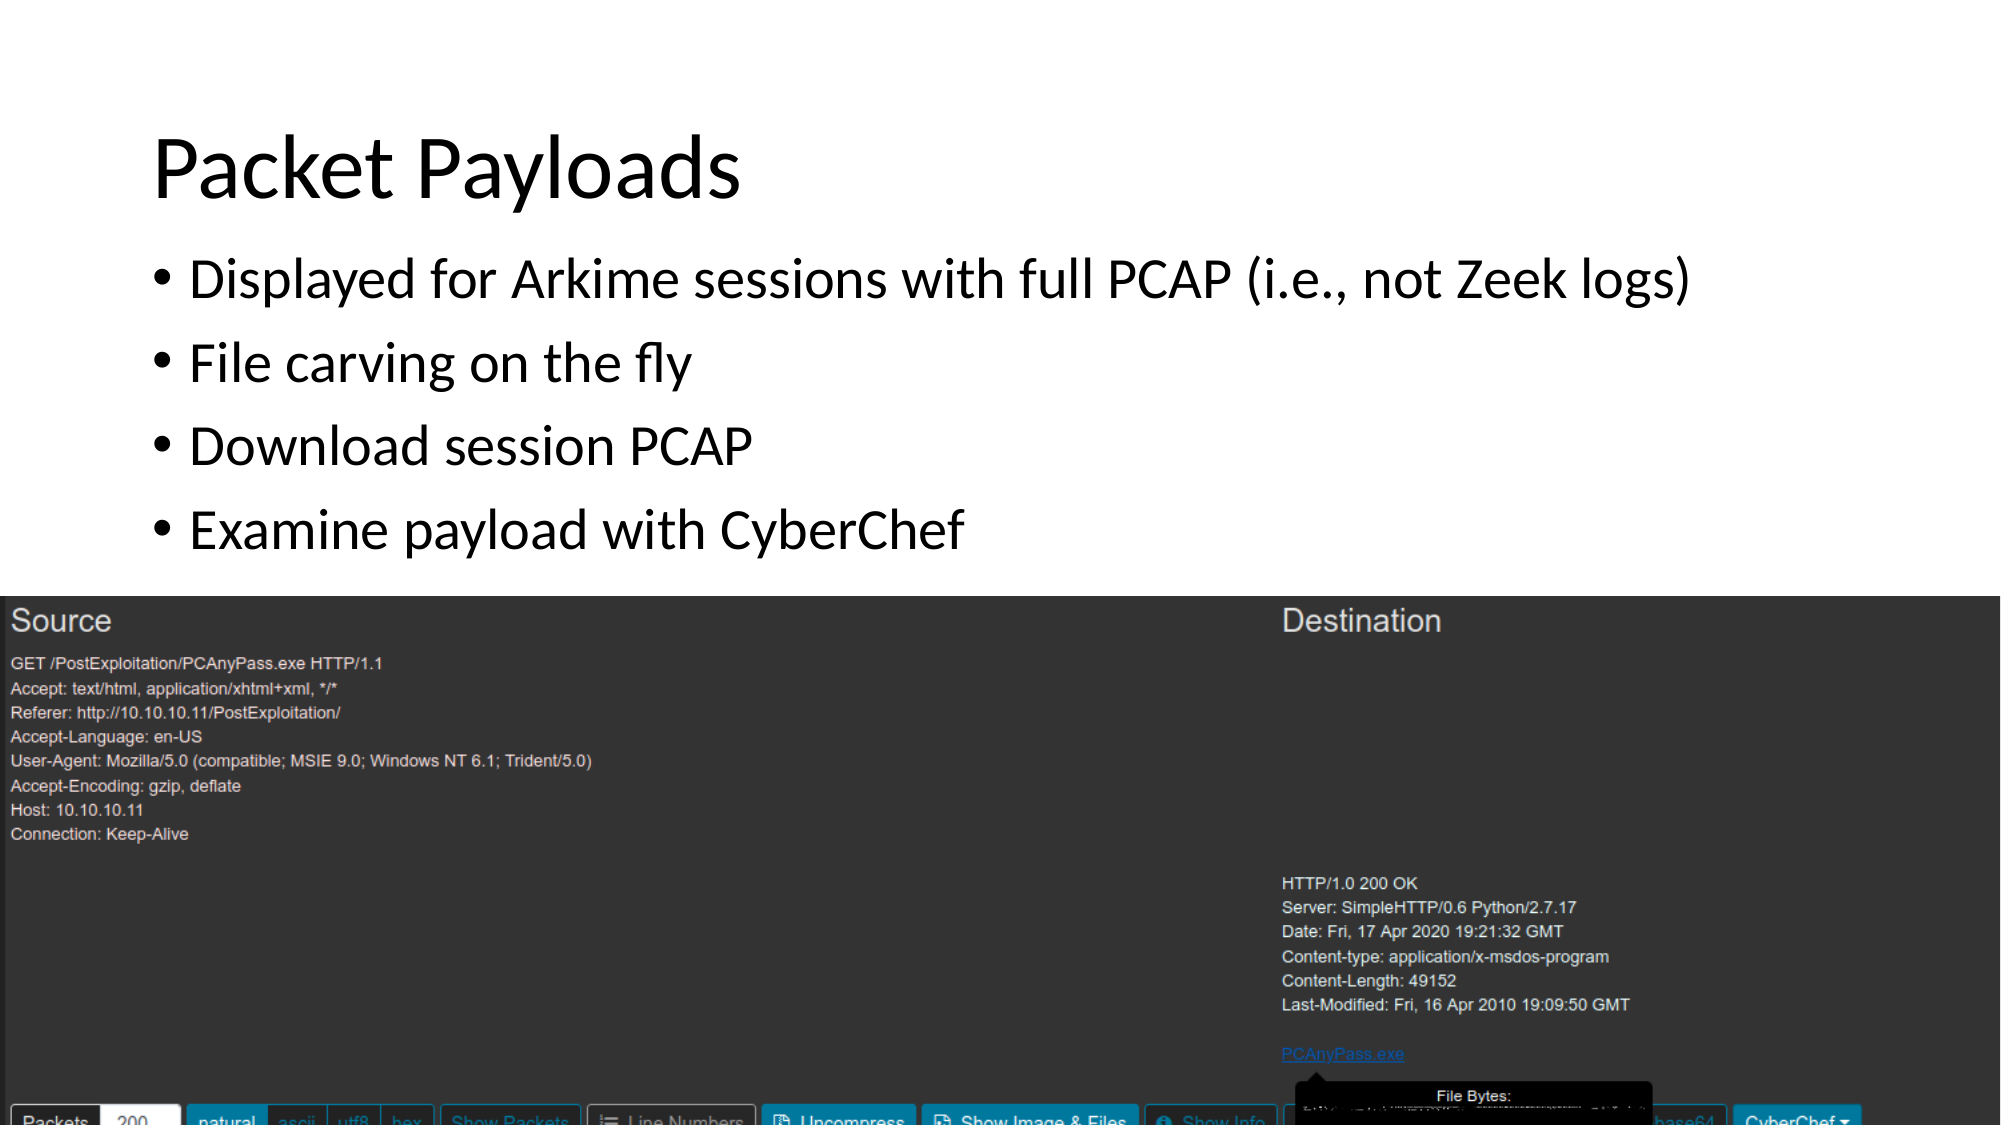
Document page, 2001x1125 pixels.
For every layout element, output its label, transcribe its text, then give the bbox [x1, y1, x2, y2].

picture [329, 1106, 379, 1125]
picture [1840, 1120, 1849, 1125]
picture [1089, 1116, 1098, 1125]
picture [1035, 1120, 1064, 1125]
picture [1791, 1118, 1799, 1125]
picture [210, 1120, 218, 1125]
picture [269, 1106, 326, 1125]
picture [944, 1115, 951, 1125]
picture [220, 1118, 228, 1125]
picture [1830, 1116, 1835, 1125]
picture [0, 596, 2001, 1125]
picture [232, 1120, 250, 1125]
picture [935, 1115, 941, 1125]
picture [1760, 1116, 1788, 1125]
picture [200, 1120, 208, 1125]
picture [962, 1116, 1007, 1125]
title Packet Payloads [137, 59, 1863, 240]
picture [779, 1115, 790, 1125]
picture [1105, 1117, 1125, 1125]
picture [1811, 1117, 1828, 1125]
picture [1015, 1117, 1033, 1125]
picture [861, 1120, 894, 1125]
picture [1072, 1116, 1081, 1125]
list Displayed for Arkime sessions with full PCAP (i.e., not Zeek logs) File carving on the fly Download session PCAP Examine payload with CyberChef [137, 240, 1913, 579]
picture [811, 1117, 857, 1125]
